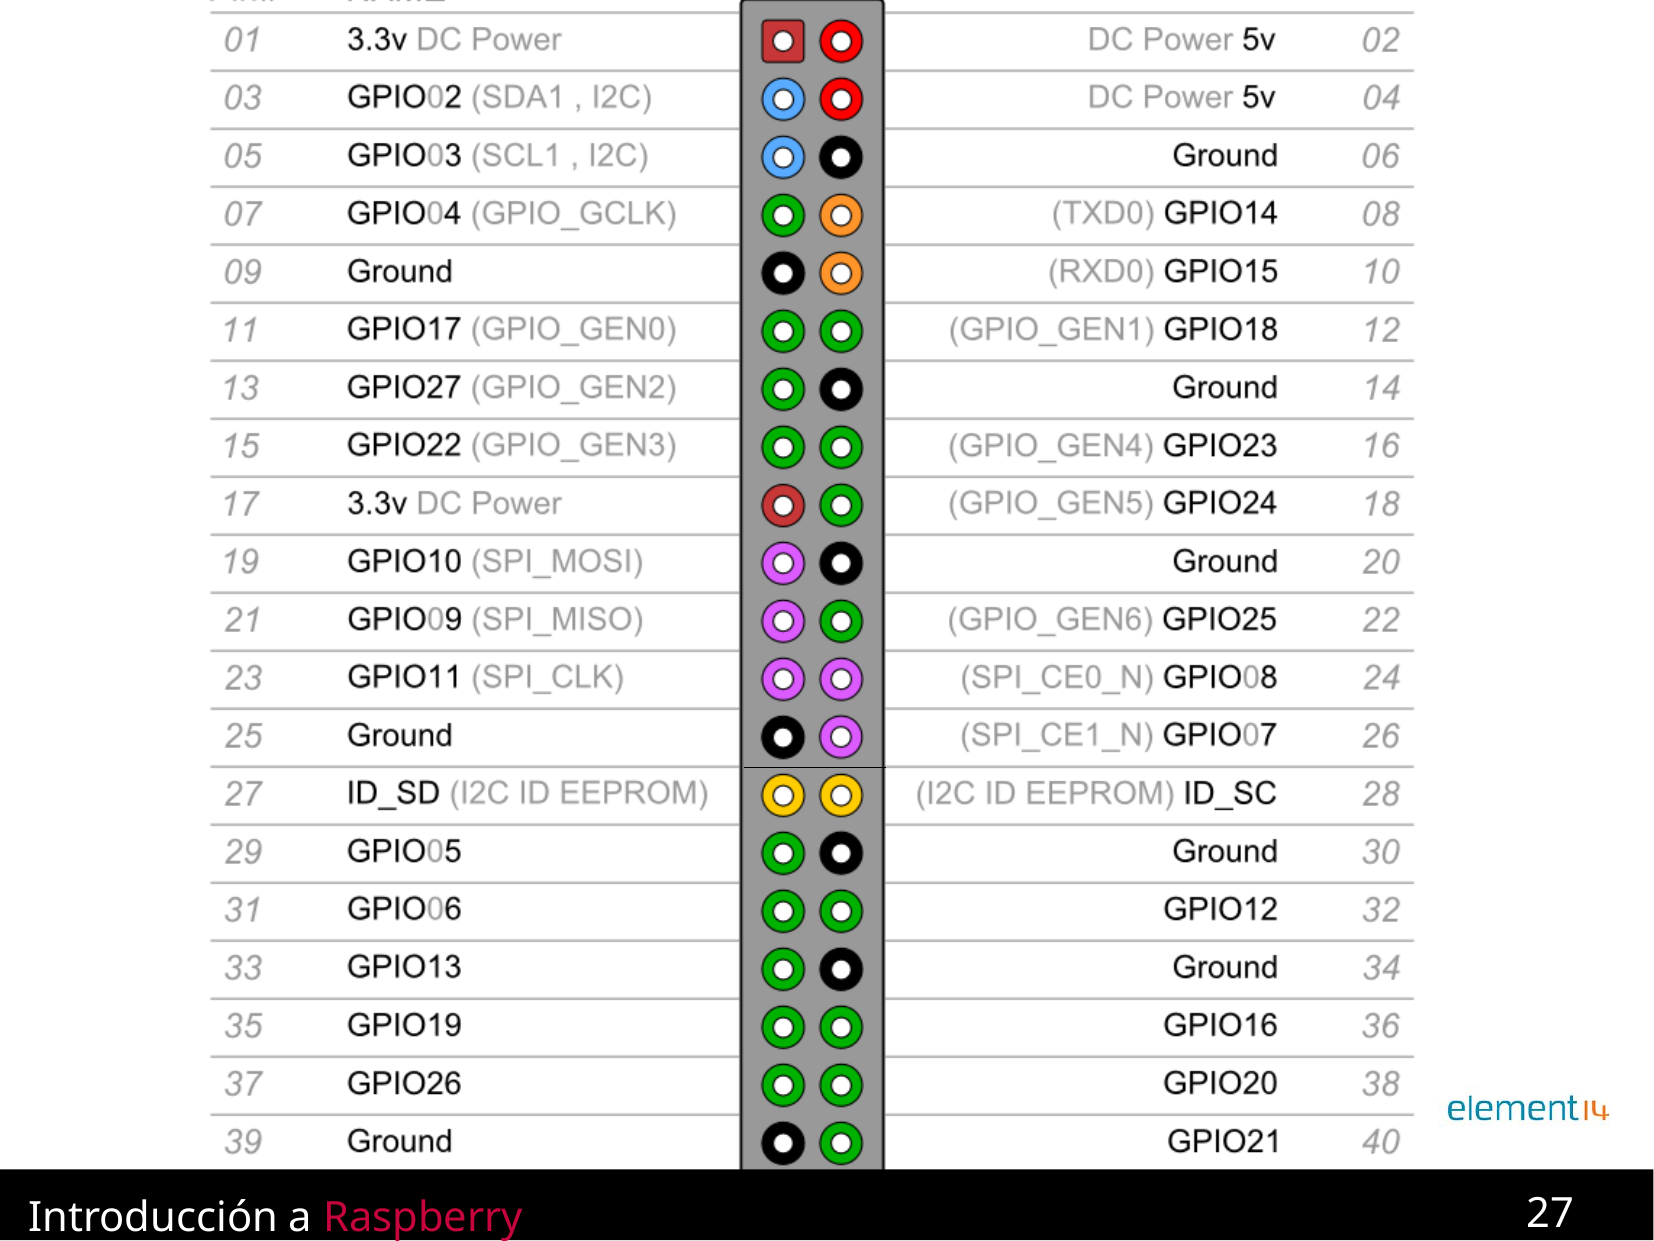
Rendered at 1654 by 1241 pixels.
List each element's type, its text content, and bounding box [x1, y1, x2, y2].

text_box <number> [1521, 1175, 1654, 1241]
text_box [0, 0, 1654, 1241]
text_box Introducción a Raspberry Pi [13, 1179, 556, 1241]
picture [200, 0, 1619, 1169]
